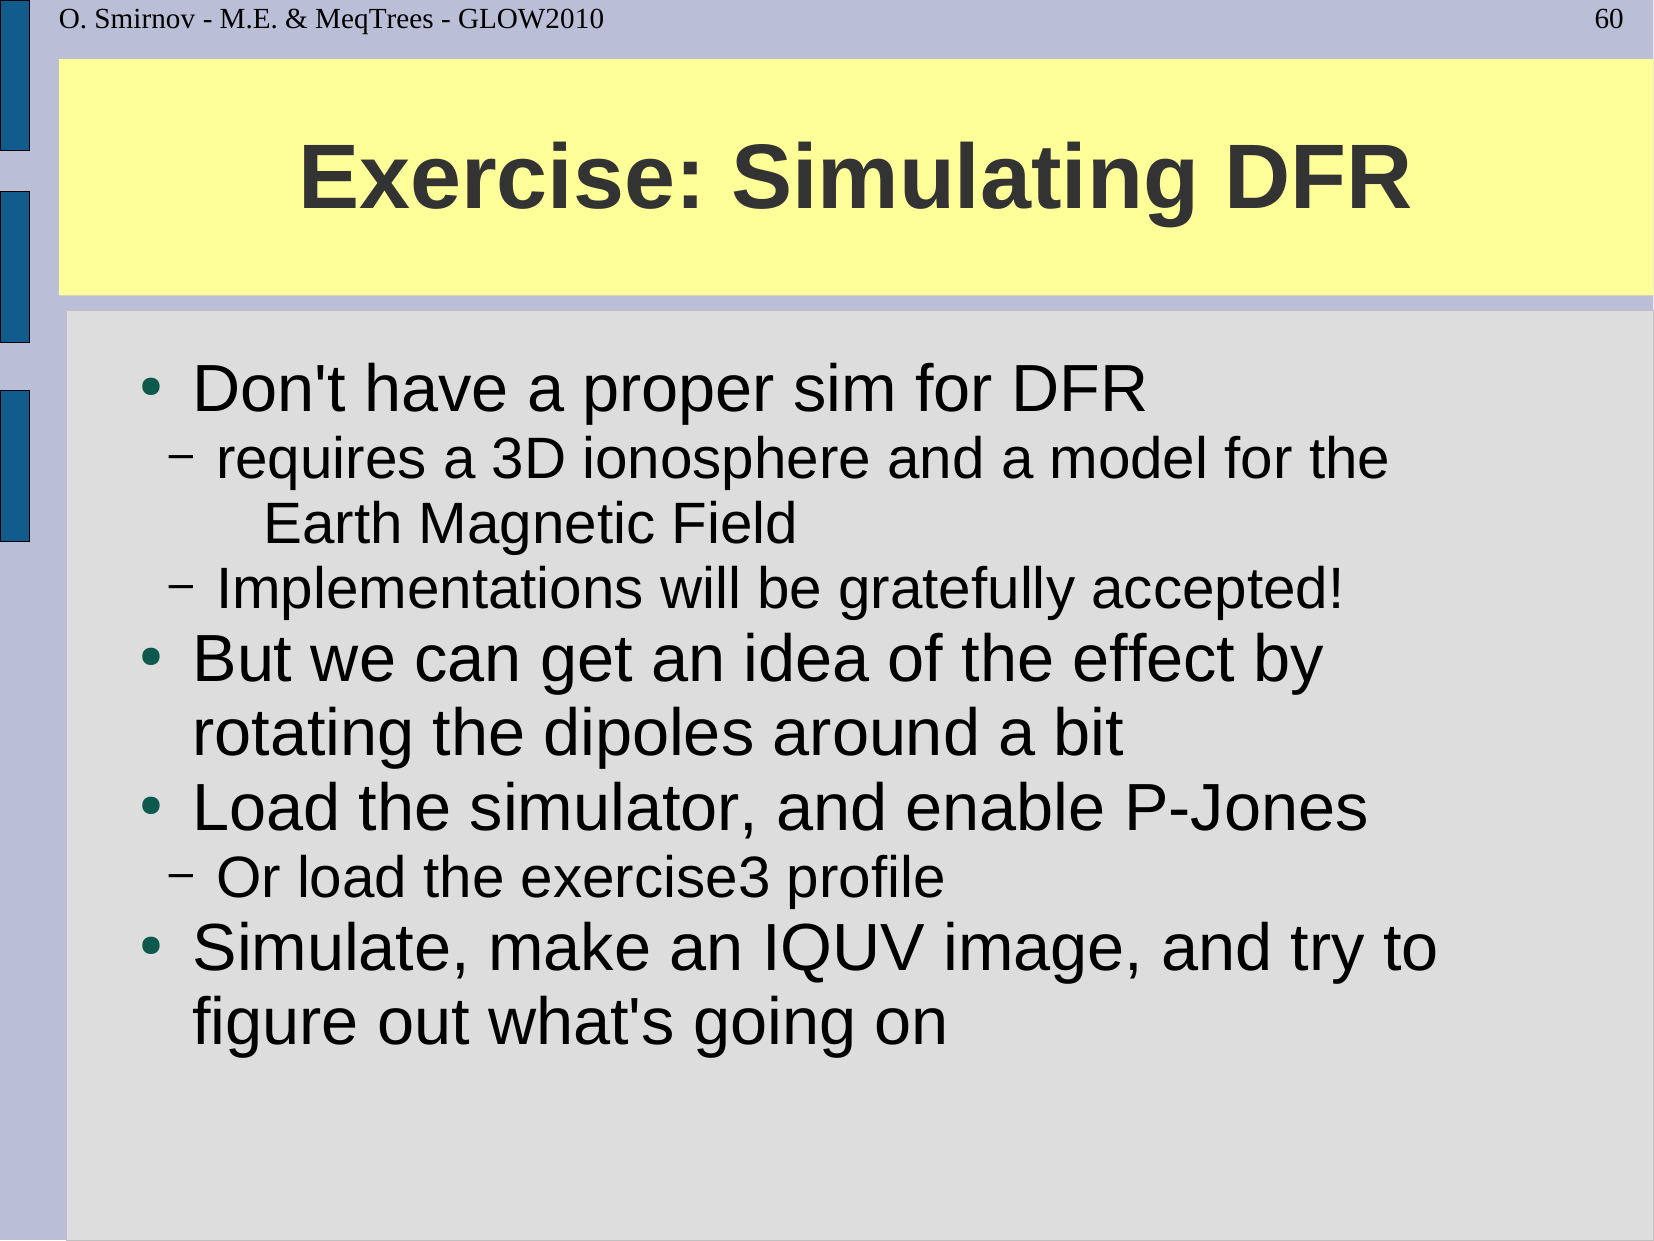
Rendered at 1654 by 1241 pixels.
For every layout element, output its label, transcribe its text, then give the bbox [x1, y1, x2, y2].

list Don't have a proper sim for DFR requires a 3D ionosphere and a model for the Earth Magnetic Field Implementations will be gratefully accepted! But we can get an idea of the effect by rotating the dipoles around a bit Load the simulator, and enable P-Jones Or load the exercise3 profile Simulate, make an IQUV image, and try to figure out what's going on [121, 350, 1534, 1155]
title Exercise: Simulating DFR [59, 59, 1654, 296]
